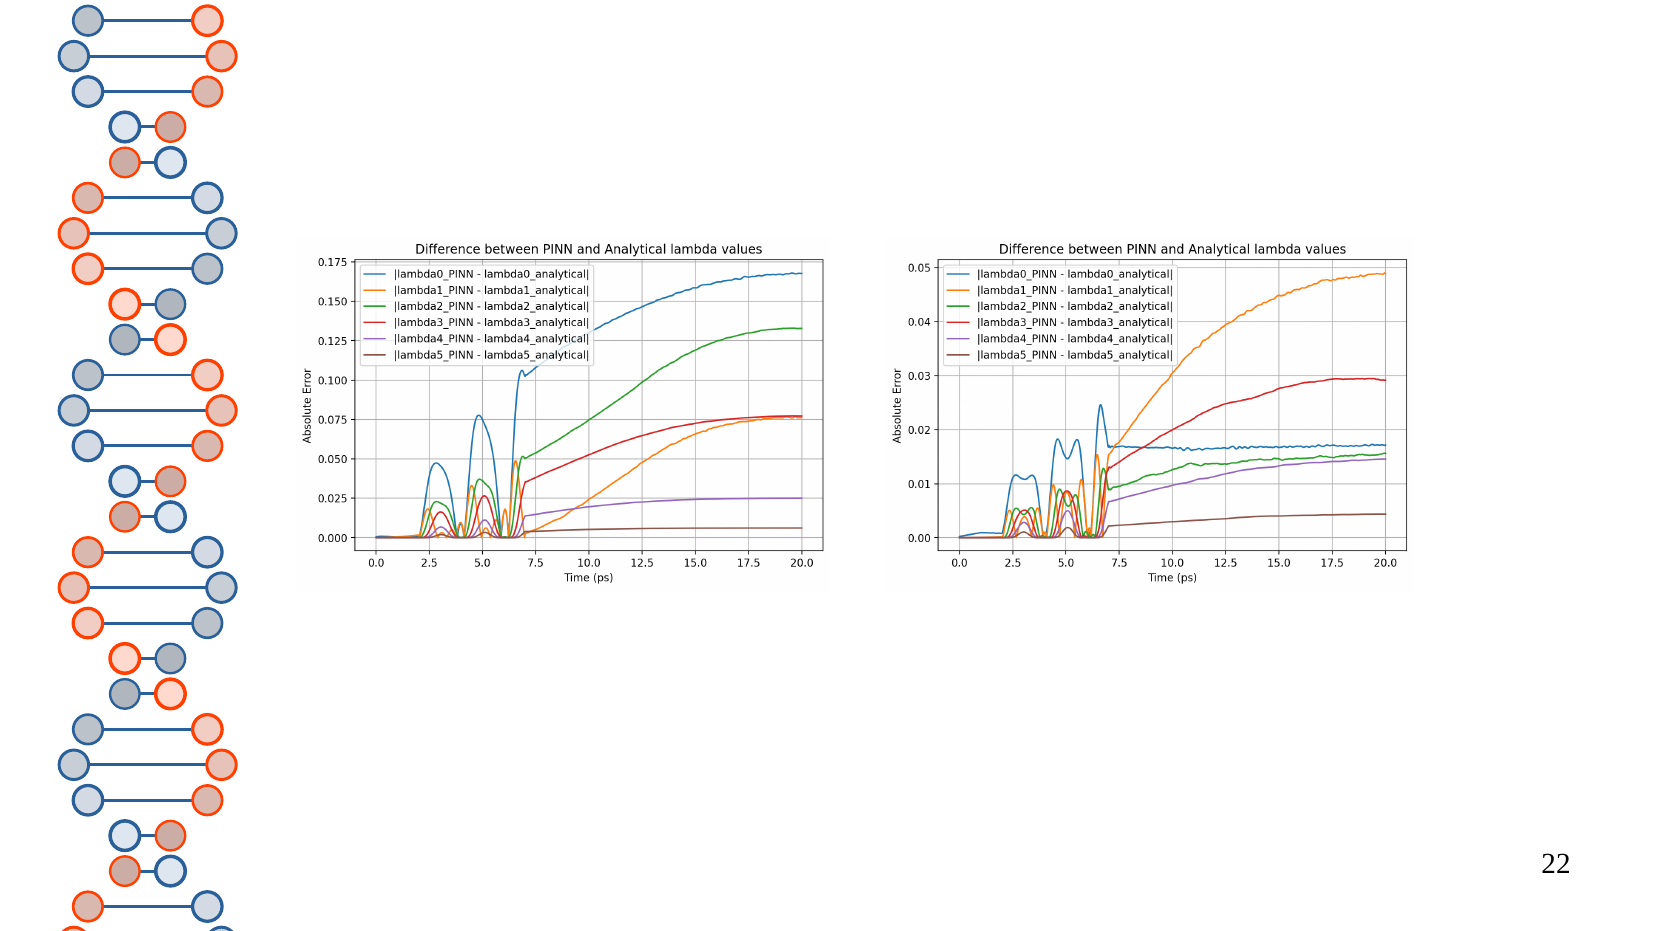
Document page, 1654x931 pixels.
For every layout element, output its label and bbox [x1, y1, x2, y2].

picture [295, 236, 830, 591]
picture [885, 236, 1414, 591]
